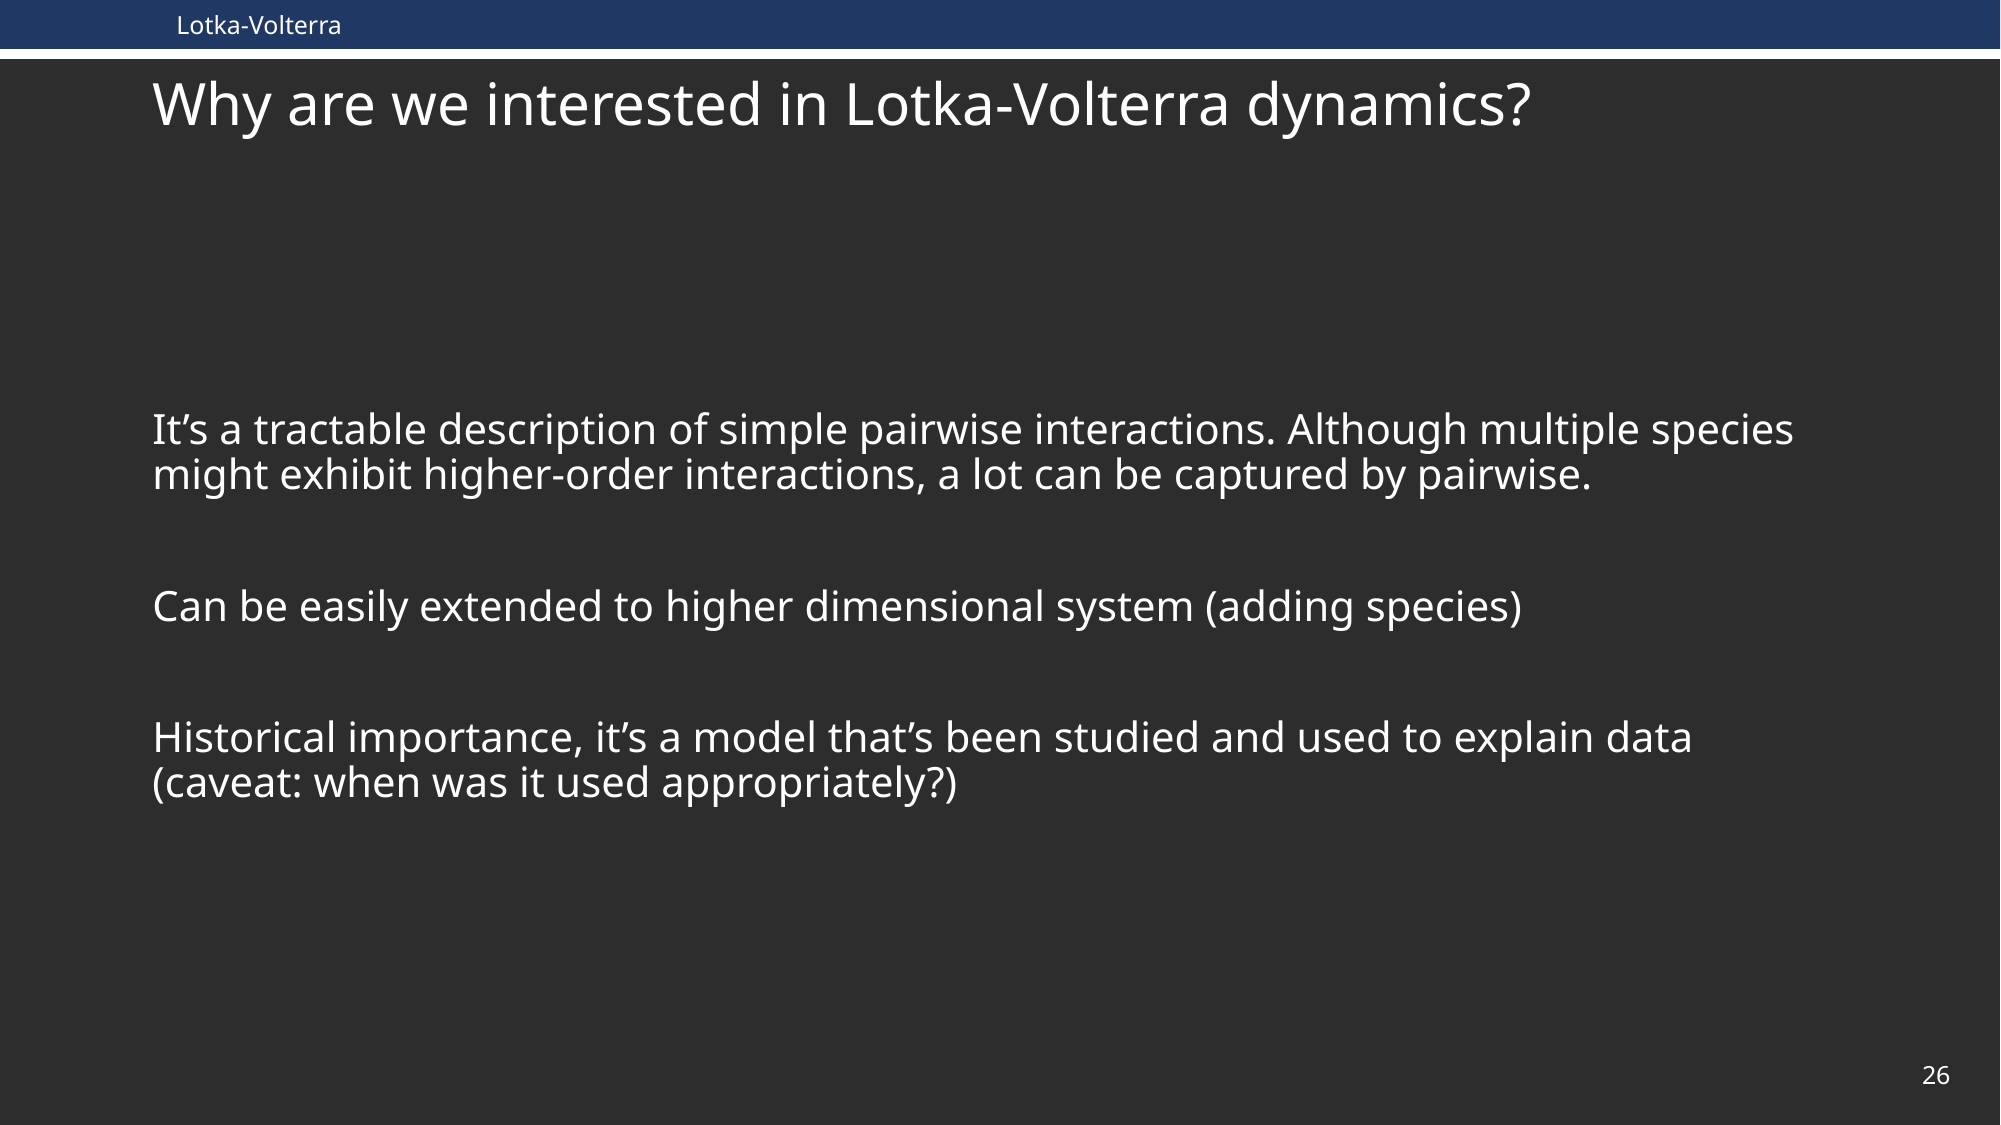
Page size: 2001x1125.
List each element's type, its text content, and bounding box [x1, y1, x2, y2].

title Why are we interested in Lotka-Volterra dynamics? [137, 59, 1863, 169]
list It’s a tractable description of simple pairwise interactions. Although multiple species might exhibit higher-order interactions, a lot can be captured by pairwise. Can be easily extended to higher dimensional system (adding species) Historical importance, it’s a model that’s been studied and used to explain data (caveat: when was it used appropriately?) [137, 188, 1863, 1028]
slide_number <number> [1515, 1046, 1966, 1107]
footer Lotka-Volterra [0, 0, 519, 51]
